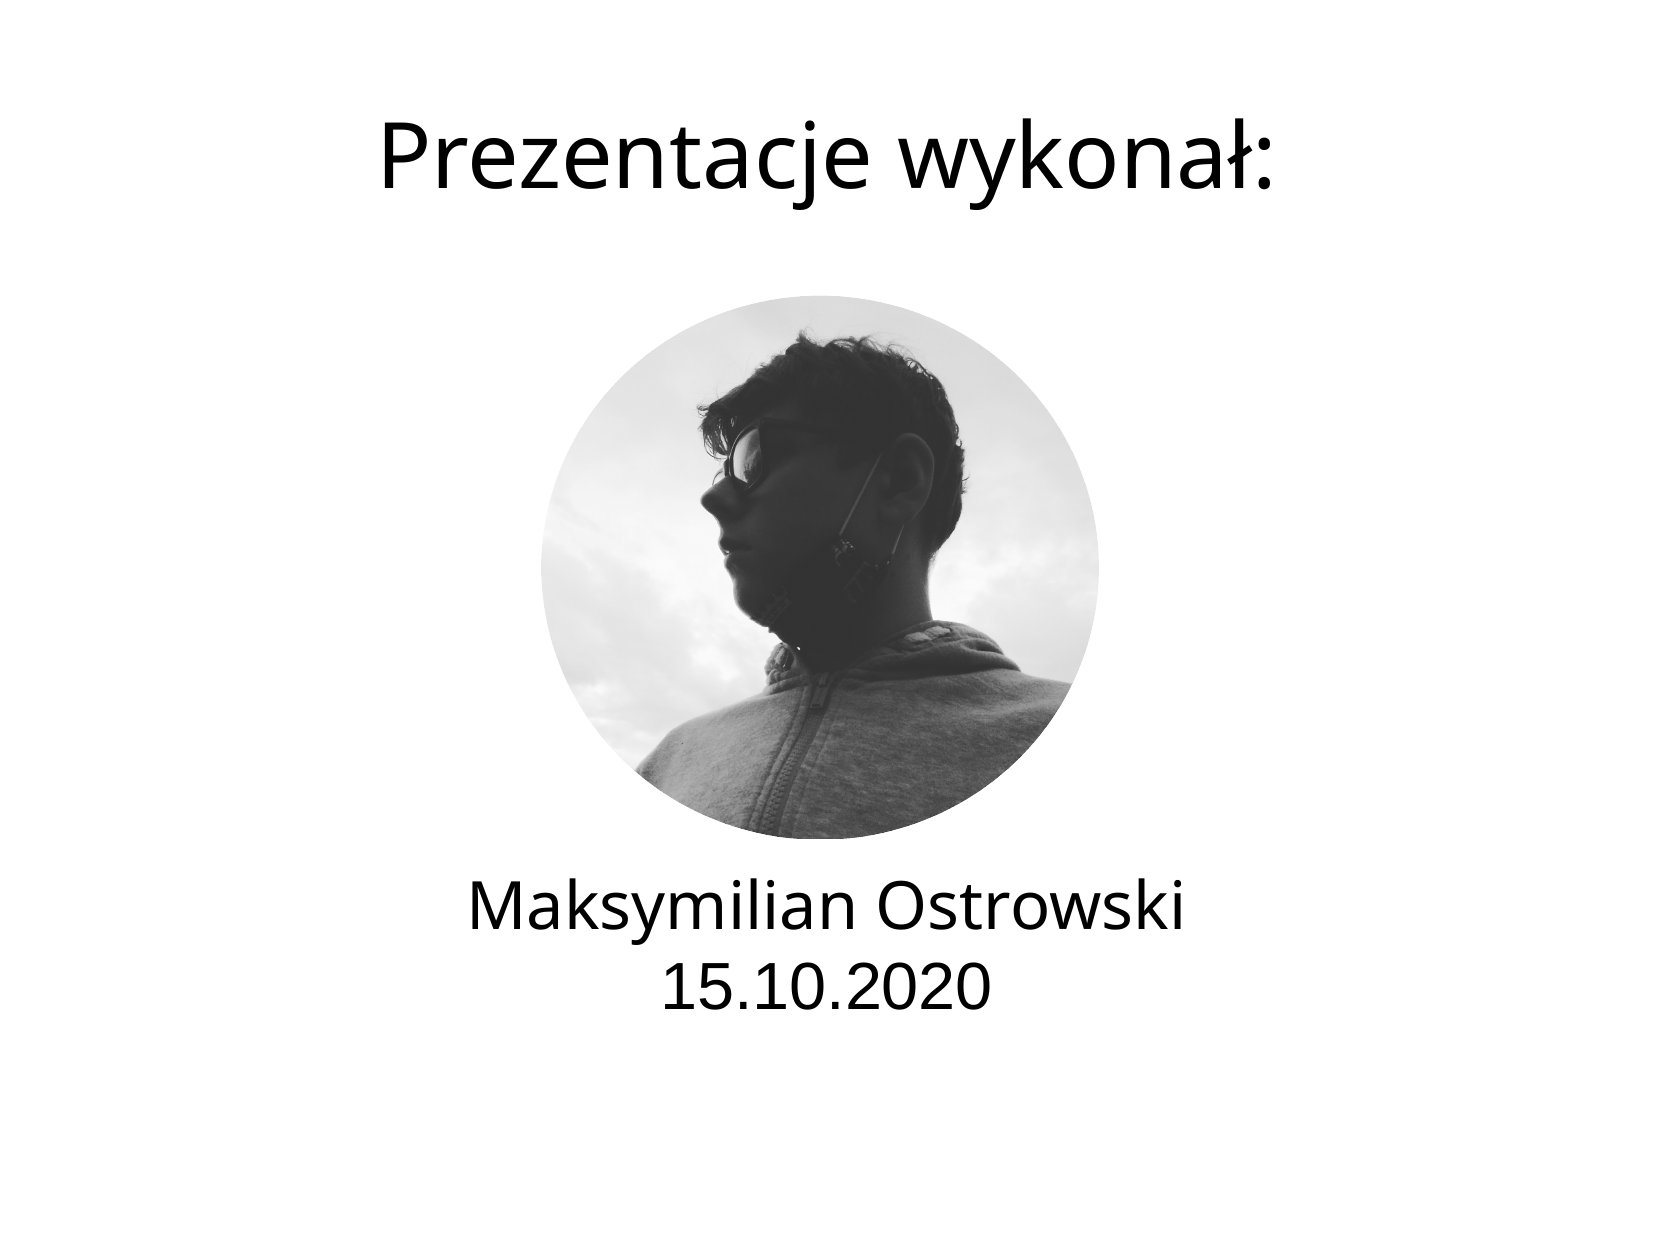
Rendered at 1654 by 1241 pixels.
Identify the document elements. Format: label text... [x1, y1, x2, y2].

subtitle Maksymilian Ostrowski 15.10.2020 [82, 531, 1571, 1241]
title Prezentacje wykonał: [82, 49, 1571, 257]
picture [541, 294, 1099, 839]
